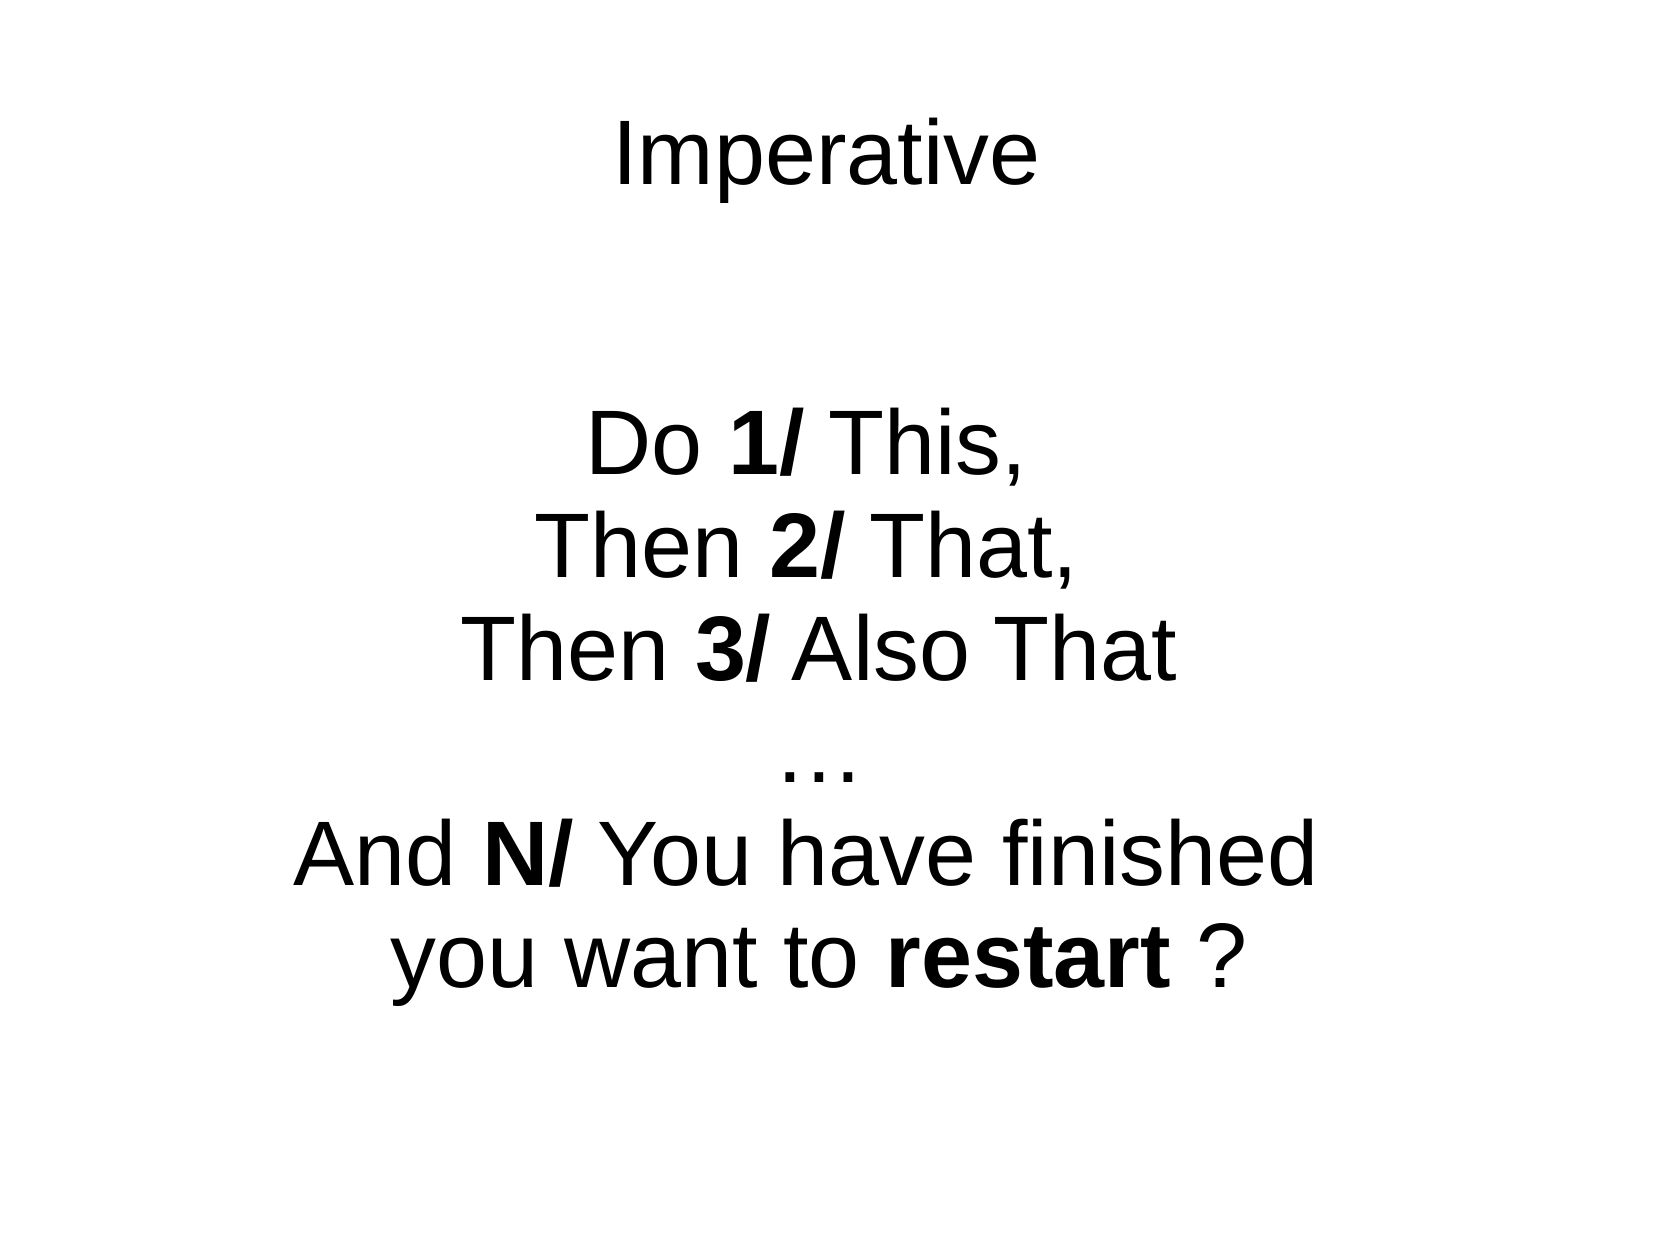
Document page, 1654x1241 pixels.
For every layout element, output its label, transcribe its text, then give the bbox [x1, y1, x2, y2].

title Imperative [82, 49, 1571, 257]
title Do 1/ This, Then 2/ That, Then 3/ Also That … And N/ You have finished you want to restart ? [75, 391, 1564, 1008]
